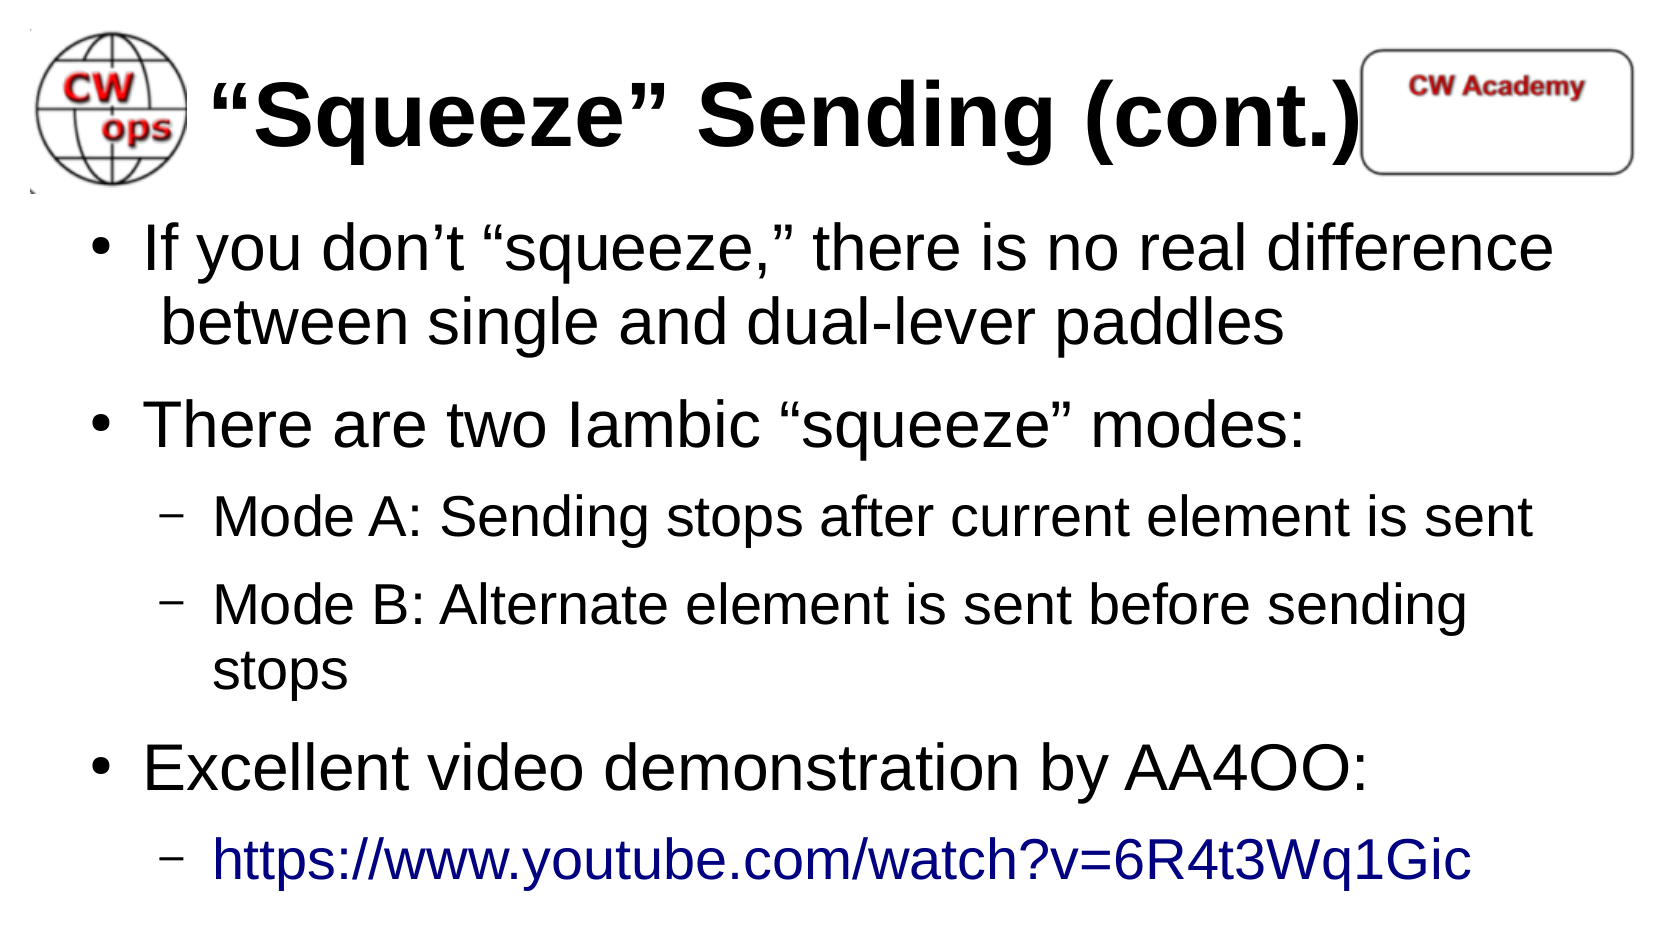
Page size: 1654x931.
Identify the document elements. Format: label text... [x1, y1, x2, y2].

title “Squeeze” Sending (cont.) [41, 37, 1531, 193]
picture [1531, 37, 1640, 186]
picture [30, 29, 187, 194]
list If you don’t “squeeze,” there is no real difference between single and dual-lever paddles There are two Iambic “squeeze” modes: Mode A: Sending stops after current element is sent Mode B: Alternate element is sent before sending stops Excellent video demonstration by AA4OO: https://www.youtube.com/watch?v=6R4t3Wq1Gic [71, 210, 1561, 901]
